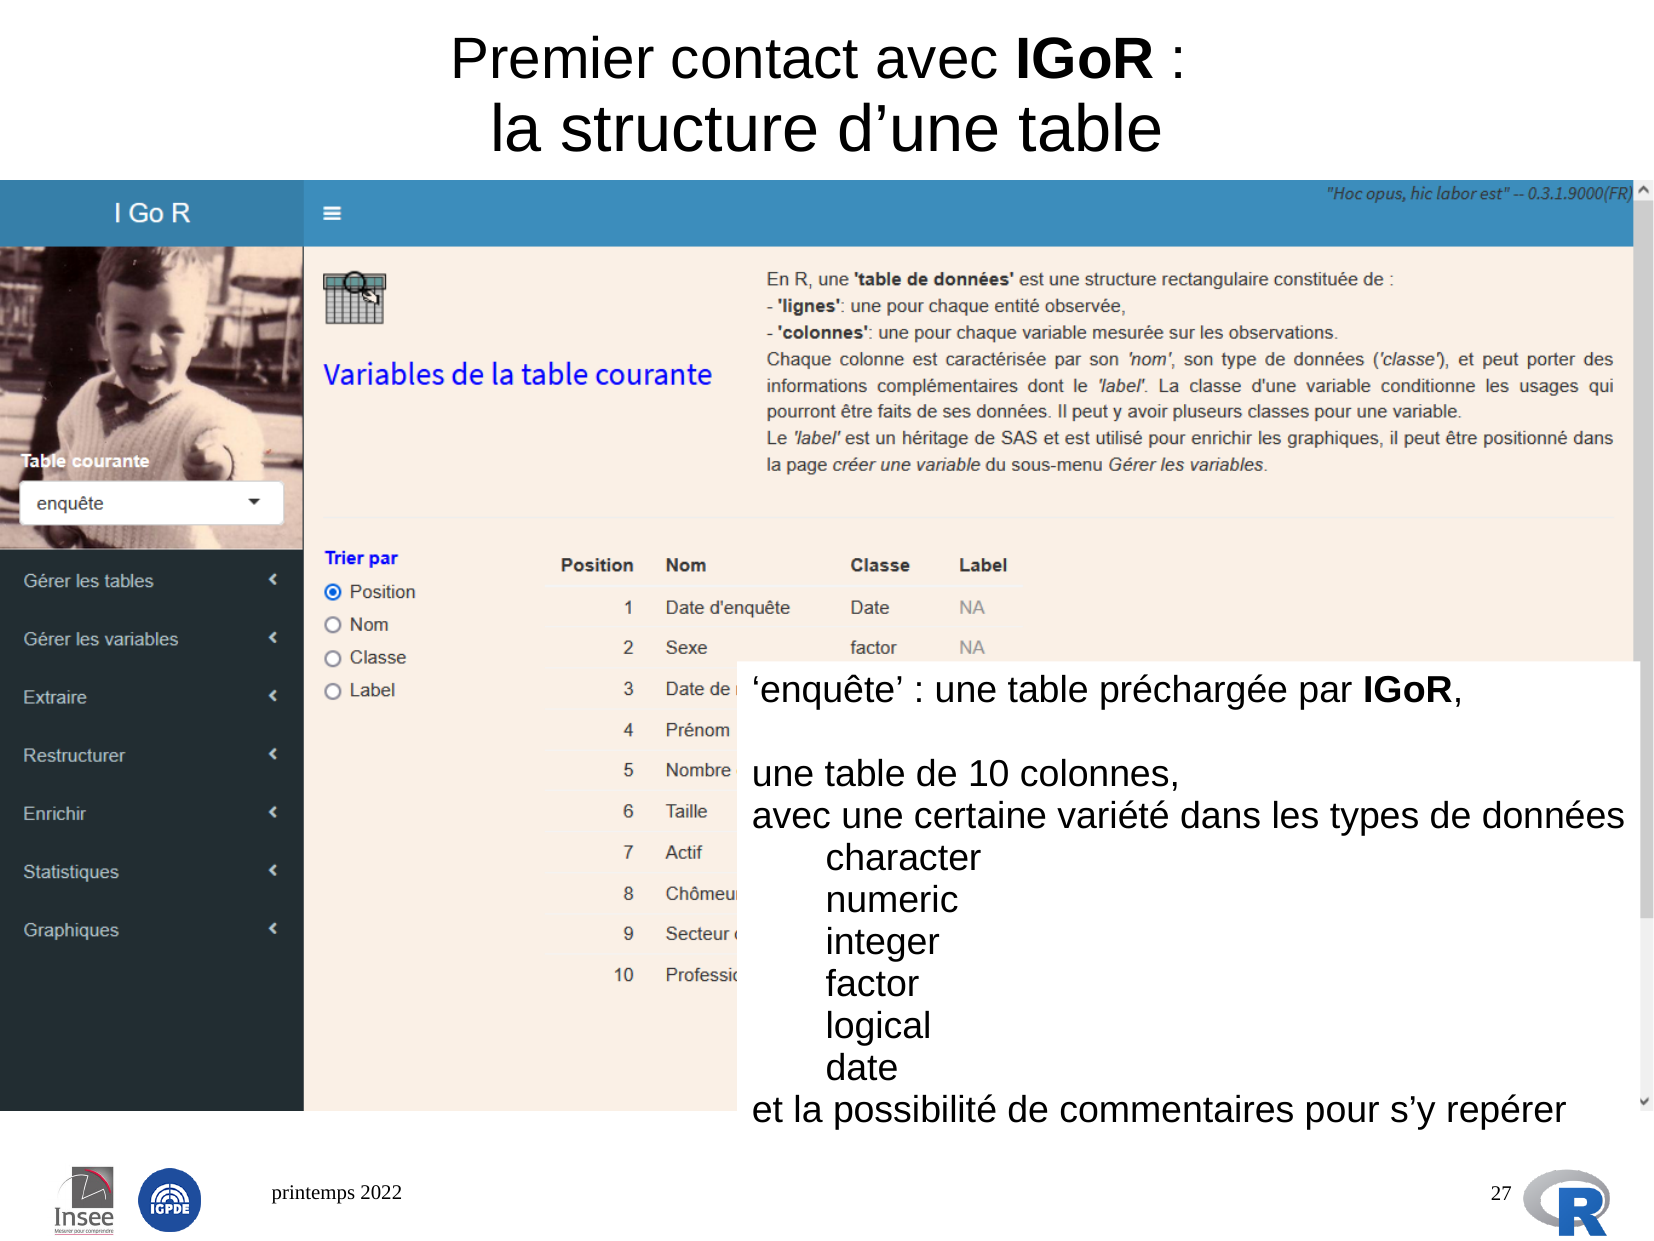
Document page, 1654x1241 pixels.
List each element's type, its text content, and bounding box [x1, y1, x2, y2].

picture [1523, 1169, 1610, 1236]
title Premier contact avec IGoR : la structure d’une table [82, 25, 1572, 166]
picture [47, 1163, 120, 1236]
text_box ‘enquête’ : une table préchargée par IGoR, une table de 10 colonnes, avec une certaine variété dans les types de données character numeric integer factor logical date et la possibilité de commentaires pour s’y repérer [737, 661, 1641, 1139]
picture [138, 1168, 201, 1232]
picture [0, 180, 1654, 1111]
